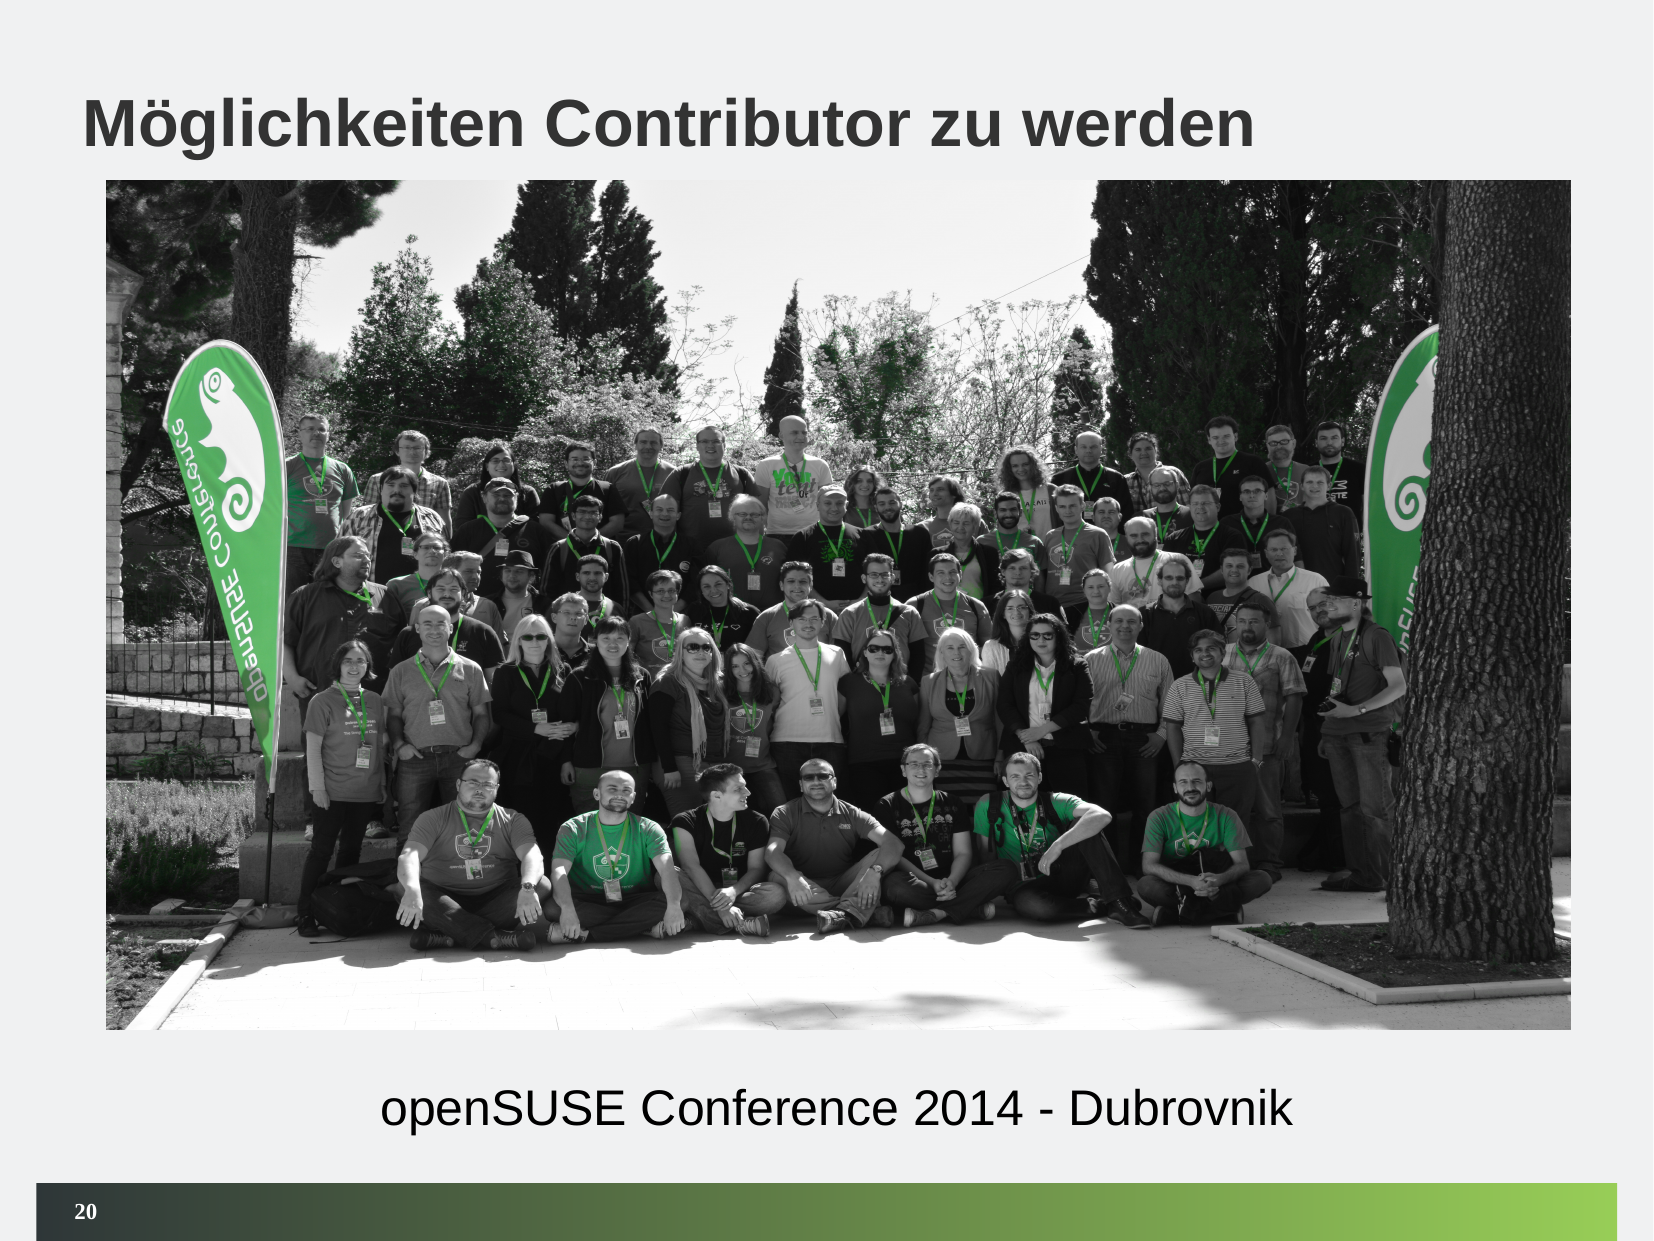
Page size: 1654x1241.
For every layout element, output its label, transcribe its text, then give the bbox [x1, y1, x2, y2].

list openSUSE Conference 2014 - Dubrovnik [57, 1080, 1546, 1144]
title Möglichkeiten Contributor zu werden [82, 49, 1571, 198]
picture [0, 0, 1654, 1241]
